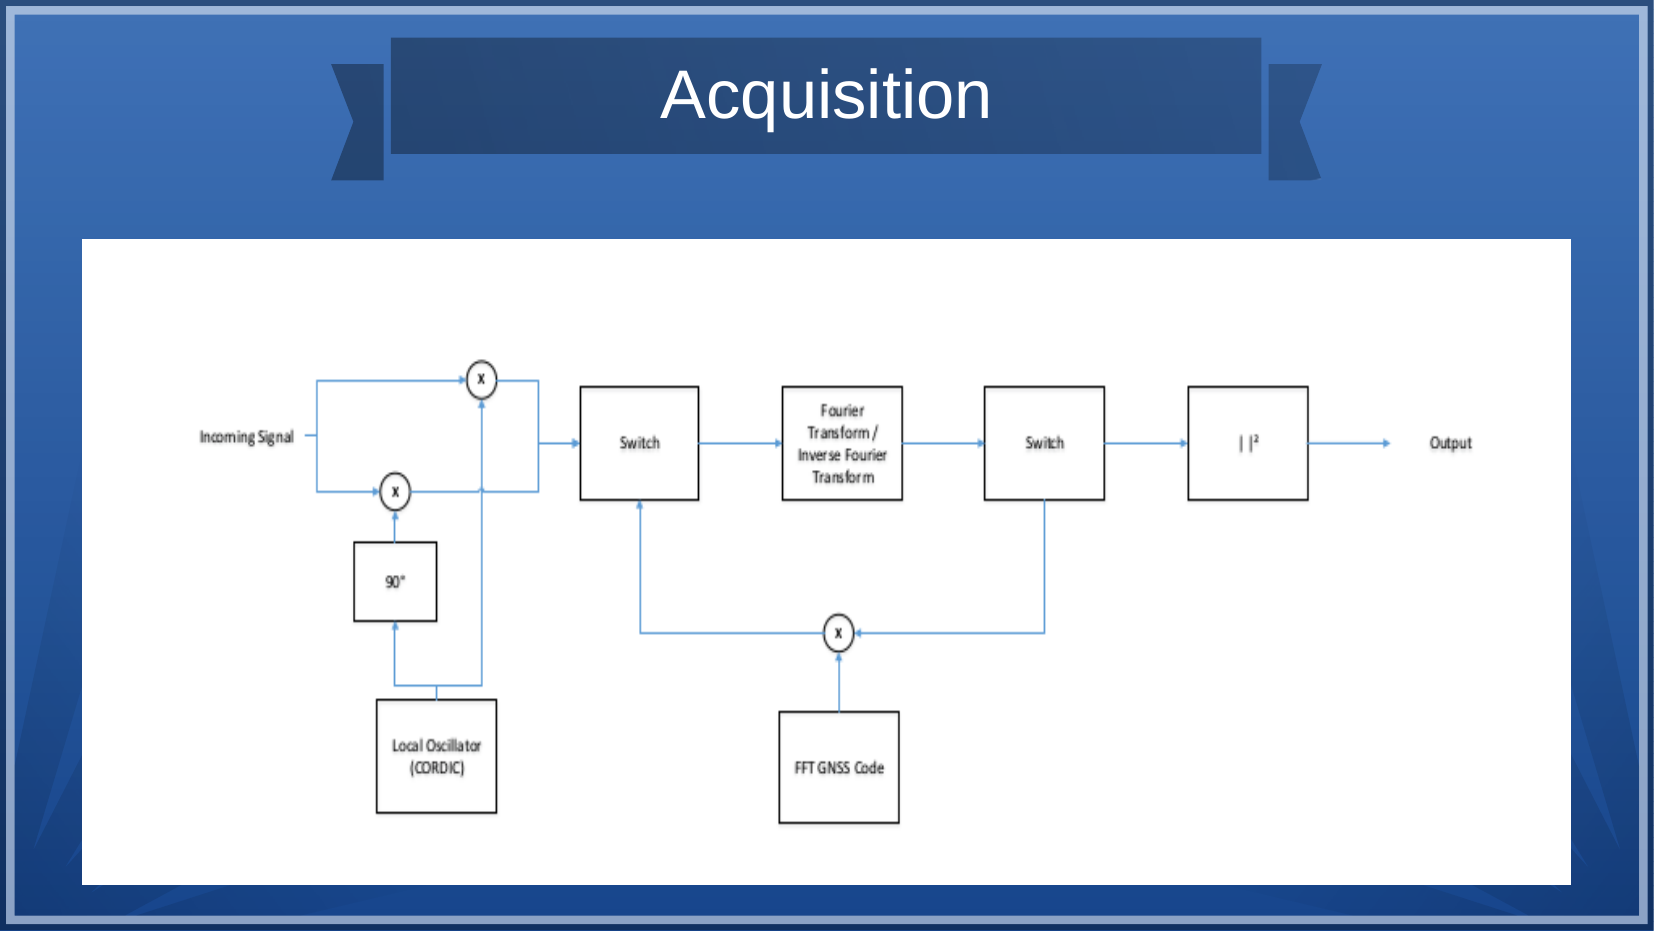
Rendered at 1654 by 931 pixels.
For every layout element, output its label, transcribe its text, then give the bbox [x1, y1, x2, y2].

title Acquisition [389, 35, 1264, 154]
picture [82, 239, 1571, 886]
